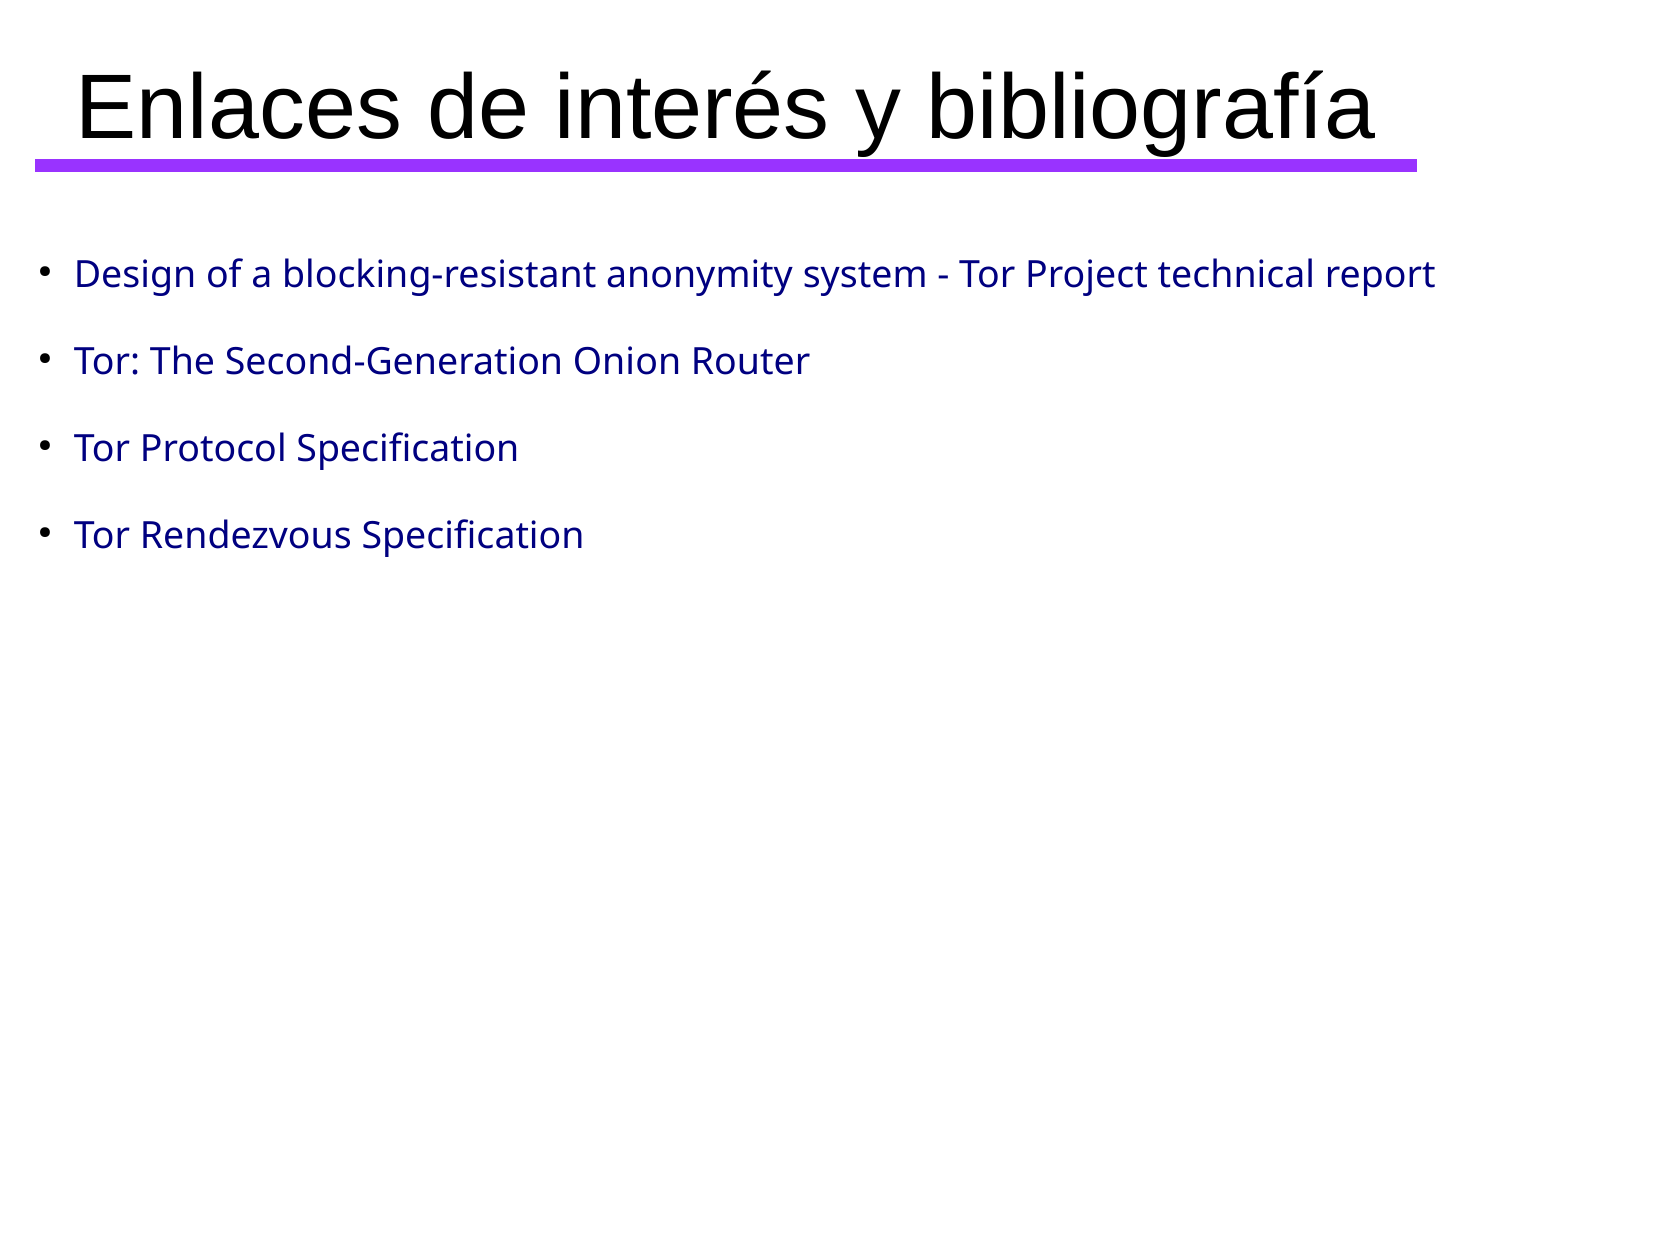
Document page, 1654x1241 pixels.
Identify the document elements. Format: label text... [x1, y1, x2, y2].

title Enlaces de interés y bibliografía [0, 0, 1571, 215]
text_box Design of a blocking-resistant anonymity system - Tor Project technical report Tor: The Second-Generation Onion Router Tor Protocol Specification Tor Rendezvous Specification [23, 239, 1595, 1223]
